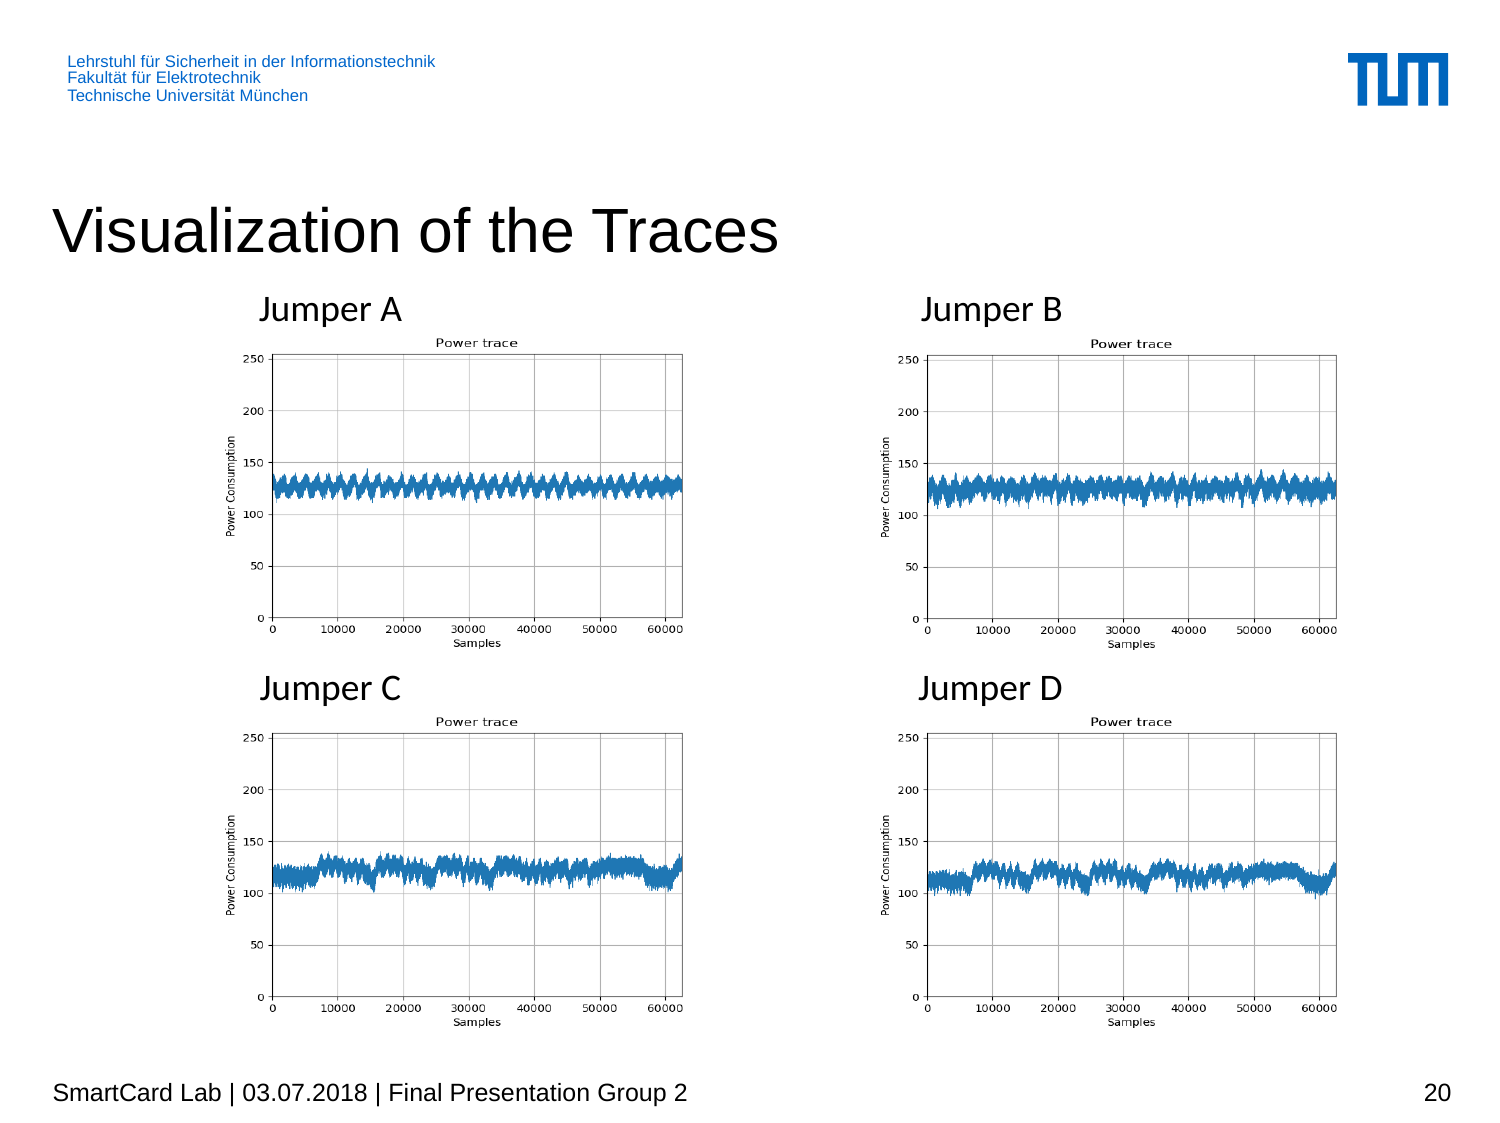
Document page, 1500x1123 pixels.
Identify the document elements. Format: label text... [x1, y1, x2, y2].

title Visualization of the Traces [52, 195, 1453, 266]
text_box Jumper D [903, 655, 1078, 716]
picture [206, 312, 734, 655]
text_box Jumper C [244, 655, 417, 716]
picture [206, 691, 734, 1034]
picture [861, 313, 1388, 656]
text_box Jumper B [906, 276, 1079, 337]
text_box Jumper A [244, 276, 418, 337]
picture [861, 691, 1388, 1034]
